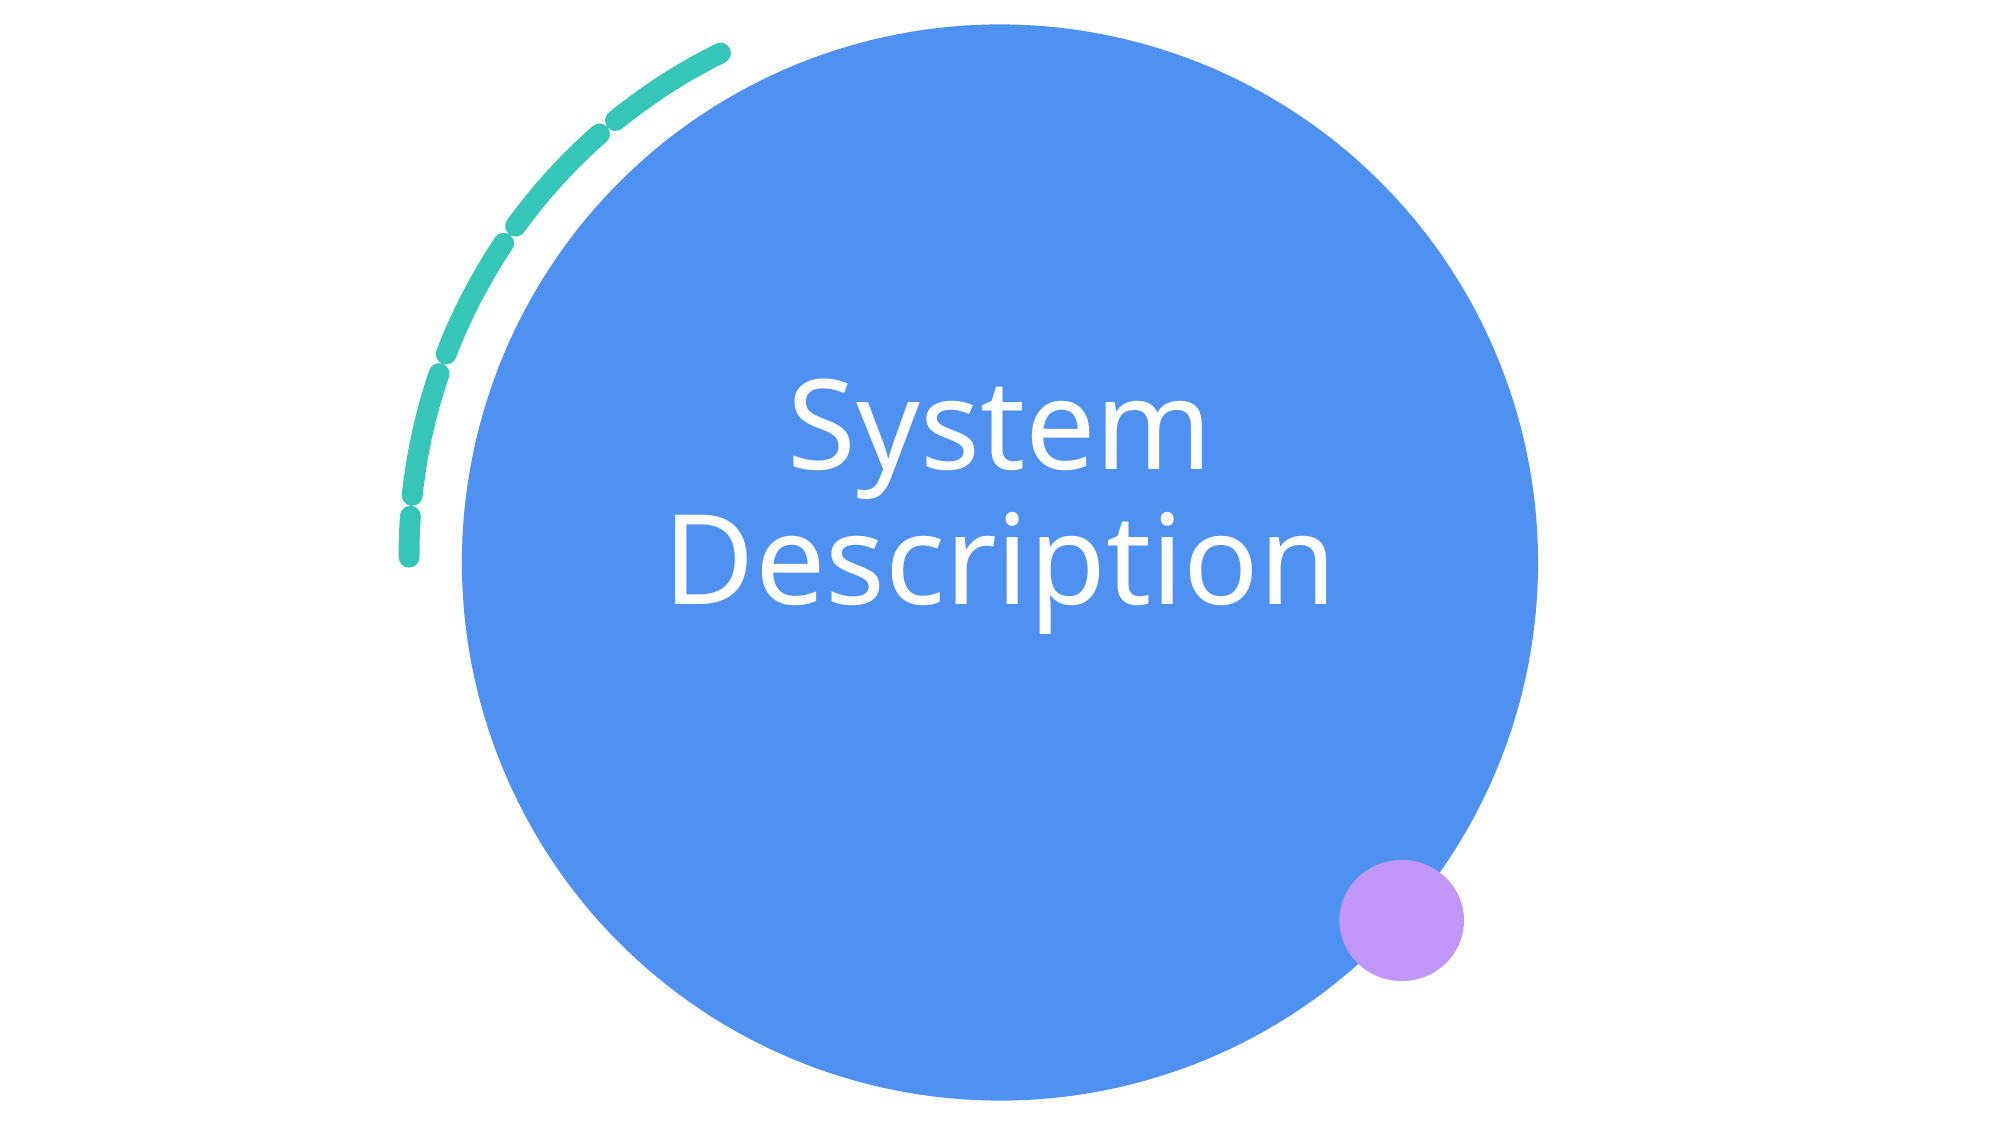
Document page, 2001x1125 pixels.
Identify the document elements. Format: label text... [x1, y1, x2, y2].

title System Description [544, 403, 1457, 722]
